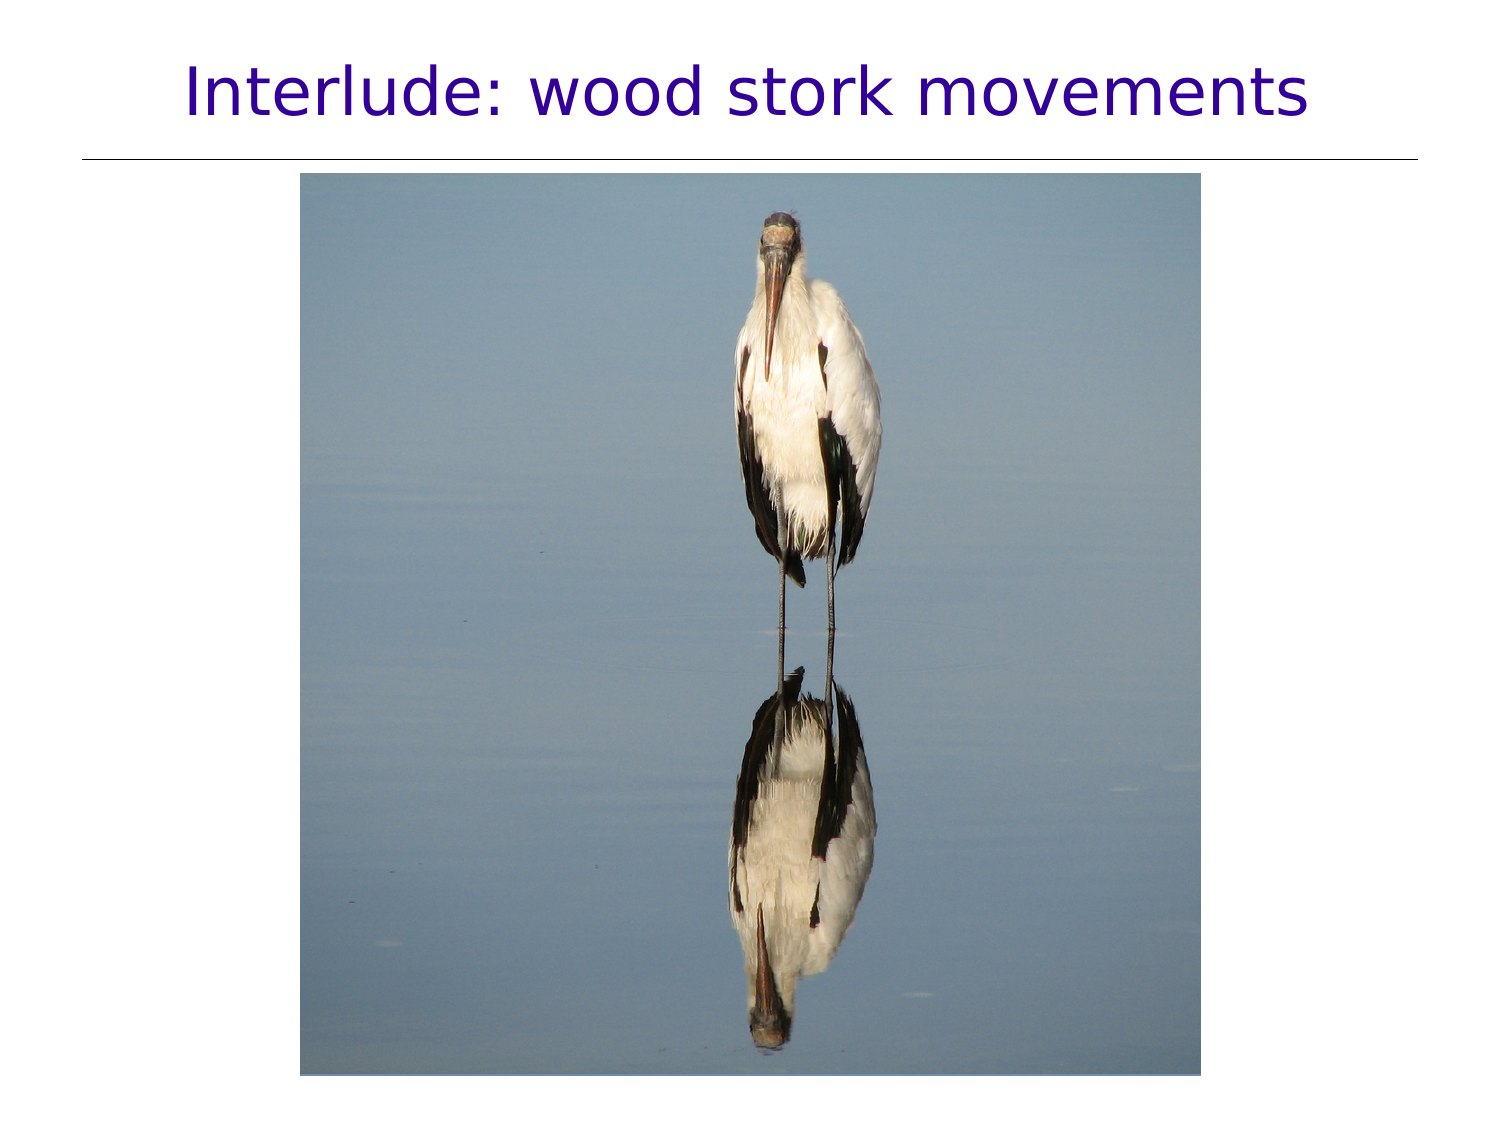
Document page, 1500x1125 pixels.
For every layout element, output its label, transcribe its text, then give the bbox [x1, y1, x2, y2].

title Interlude: wood stork movements [183, 42, 1317, 142]
picture [300, 173, 1201, 1076]
